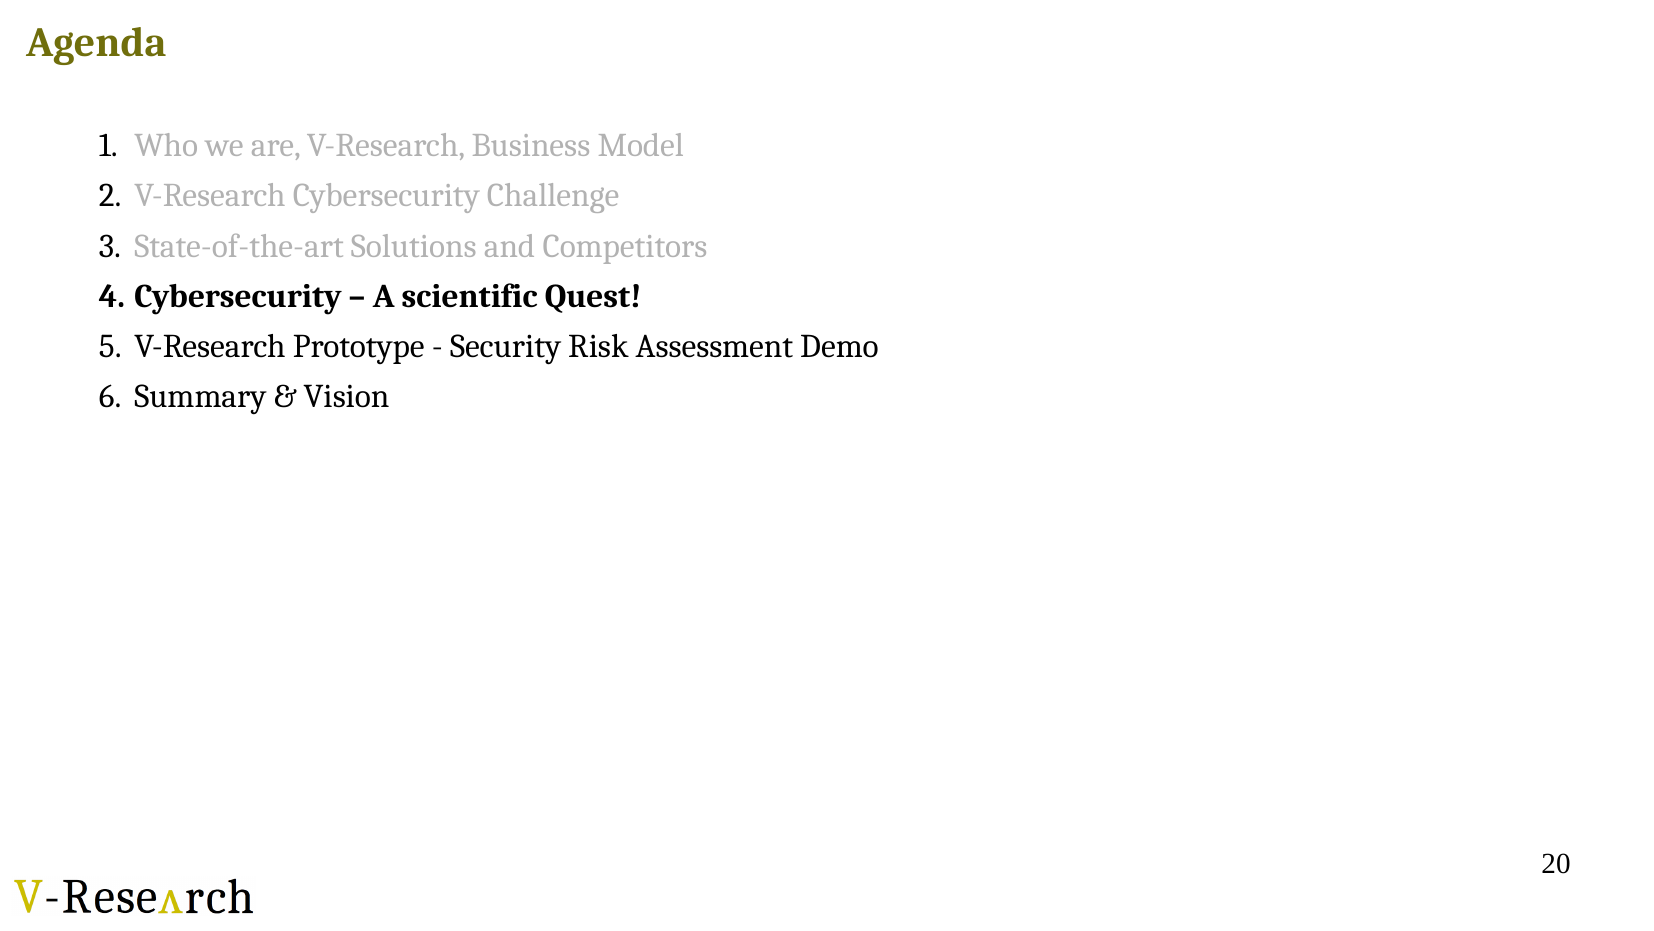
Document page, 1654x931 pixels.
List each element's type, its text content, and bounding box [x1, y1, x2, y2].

text_box Agenda [11, 11, 231, 87]
picture [11, 876, 256, 916]
text_box Who we are, V-Research, Business Model V-Research Cybersecurity Challenge State-of-the-art Solutions and Competitors Cybersecurity – A scientific Quest! V-Research Prototype - Security Risk Assessment Demo Summary & Vision [84, 119, 1381, 834]
